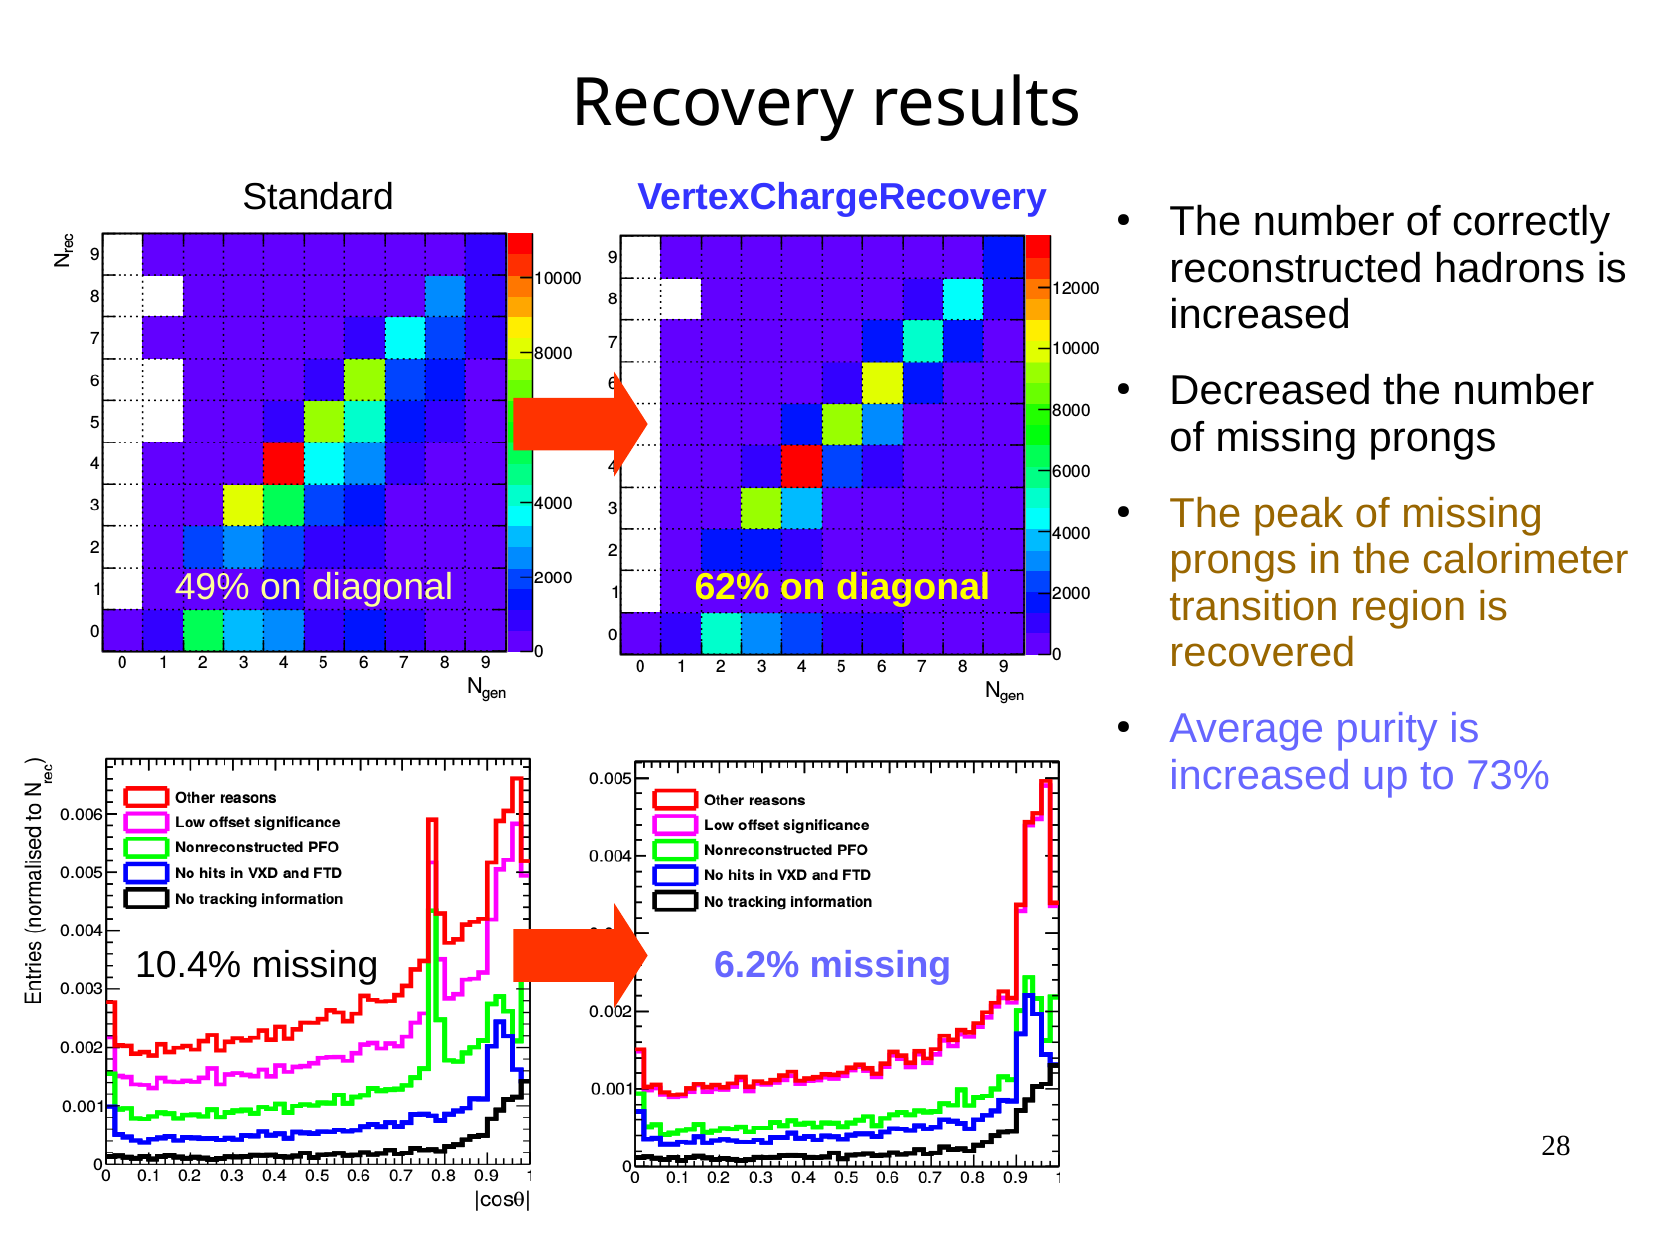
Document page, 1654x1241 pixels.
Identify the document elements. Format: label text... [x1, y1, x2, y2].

text_box VertexChargeRecovery [622, 168, 1062, 225]
text_box [513, 903, 648, 1009]
text_box 10.4% missing [120, 936, 394, 994]
picture [588, 714, 1060, 1183]
picture [45, 217, 1098, 709]
text_box [513, 371, 648, 477]
title Recovery results [82, 49, 1571, 151]
text_box 49% on diagonal [160, 558, 468, 615]
text_box Standard [227, 168, 409, 225]
text_box 6.2% missing [699, 936, 967, 994]
list The number of correctly reconstructed hadrons is increased Decreased the number of missing prongs The peak of missing prongs in the calorimeter transition region is recovered Average purity is increased up to 73% [1098, 198, 1639, 1189]
text_box 62% on diagonal [679, 558, 1006, 615]
picture [0, 748, 531, 1218]
